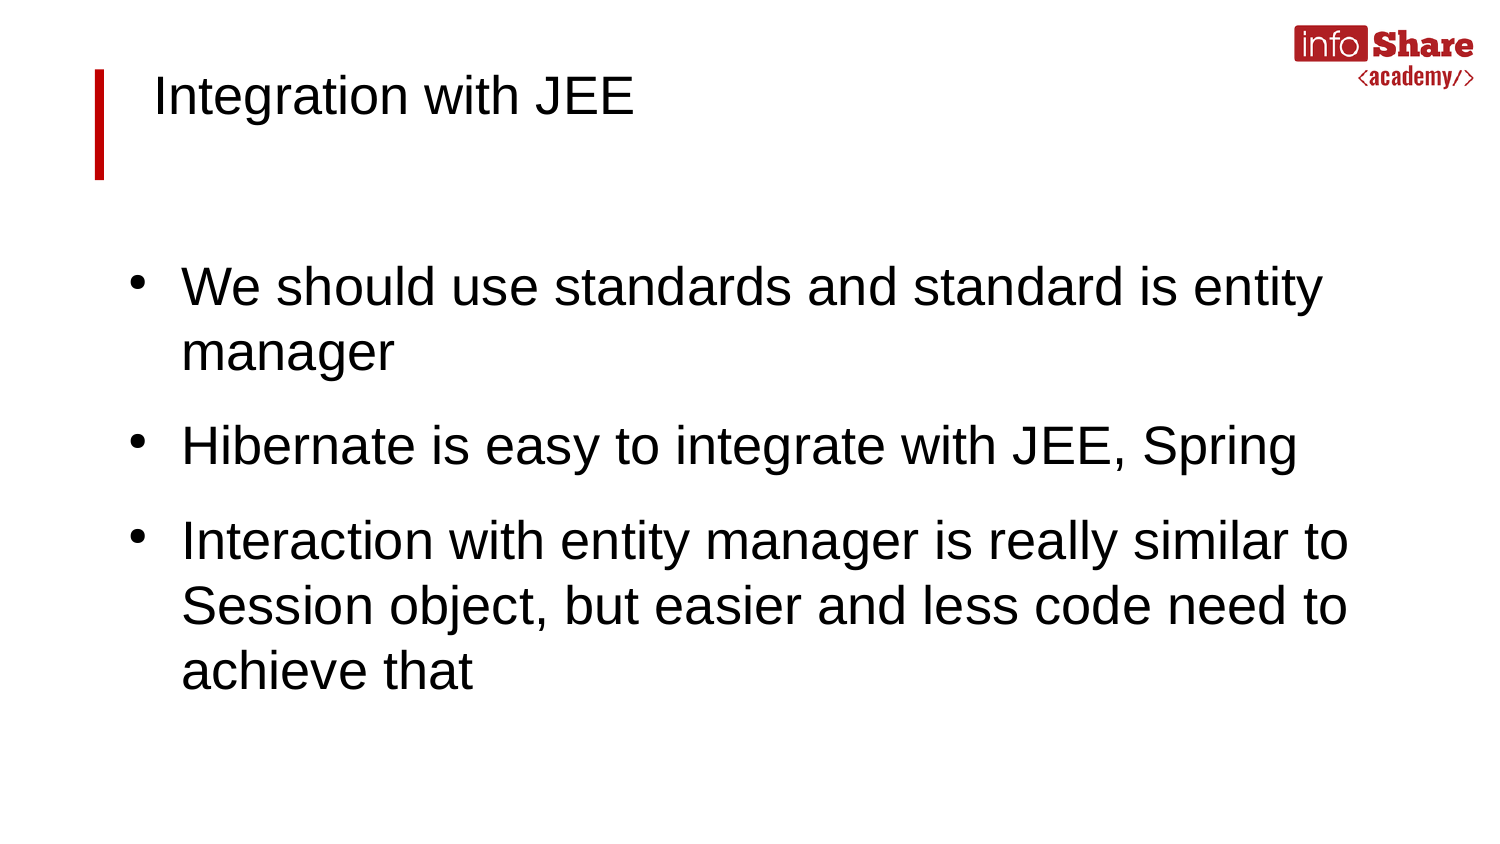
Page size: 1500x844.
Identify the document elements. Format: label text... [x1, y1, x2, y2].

list We should use standards and standard is entity manager Hibernate is easy to integrate with JEE, Spring Interaction with entity manager is really similar to Session object, but easier and less code need to achieve that [95, 236, 1453, 753]
title Integration with JEE [138, 45, 1312, 187]
picture [1267, 0, 1500, 117]
